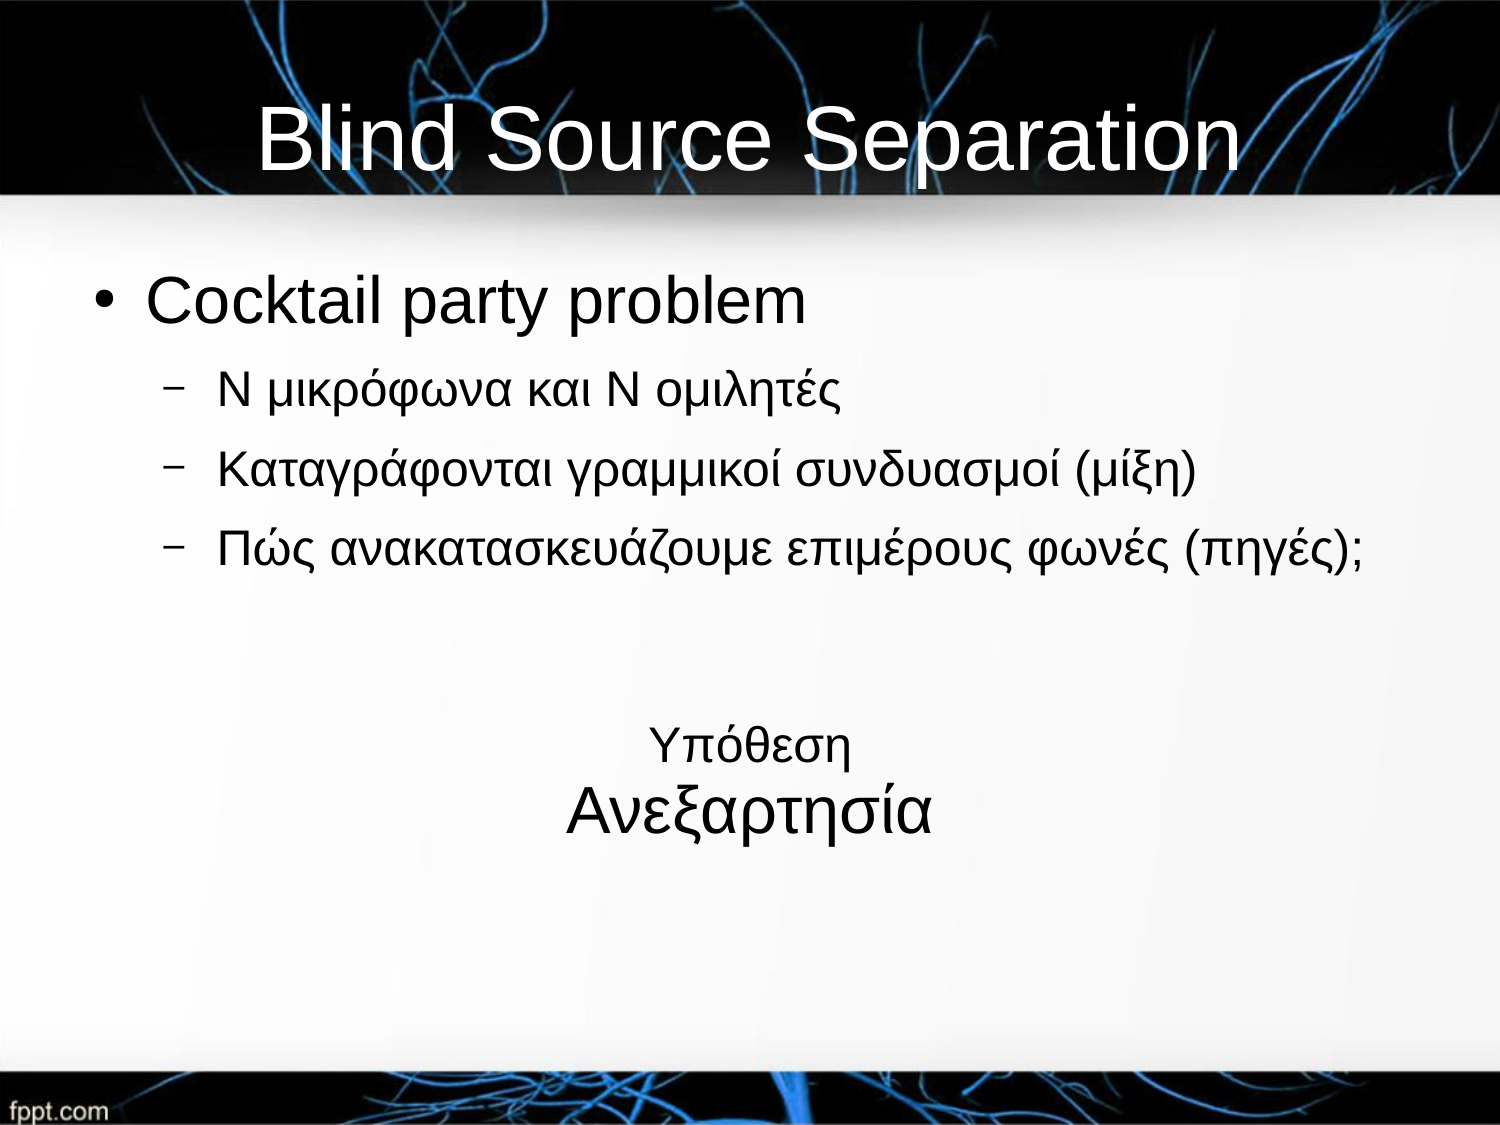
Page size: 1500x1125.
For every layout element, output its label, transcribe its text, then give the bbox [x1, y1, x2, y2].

picture [0, 0, 1500, 1125]
title Blind Source Separation [75, 45, 1425, 233]
list Υπόθεση Ανεξαρτησία [563, 716, 938, 885]
list Cocktail party problem N μικρόφωνα και N ομιλητές Καταγράφονται γραμμικοί συνδυασμοί (μίξη) Πώς ανακατασκευάζουμε επιμέρους φωνές (πηγές); [75, 263, 1425, 613]
